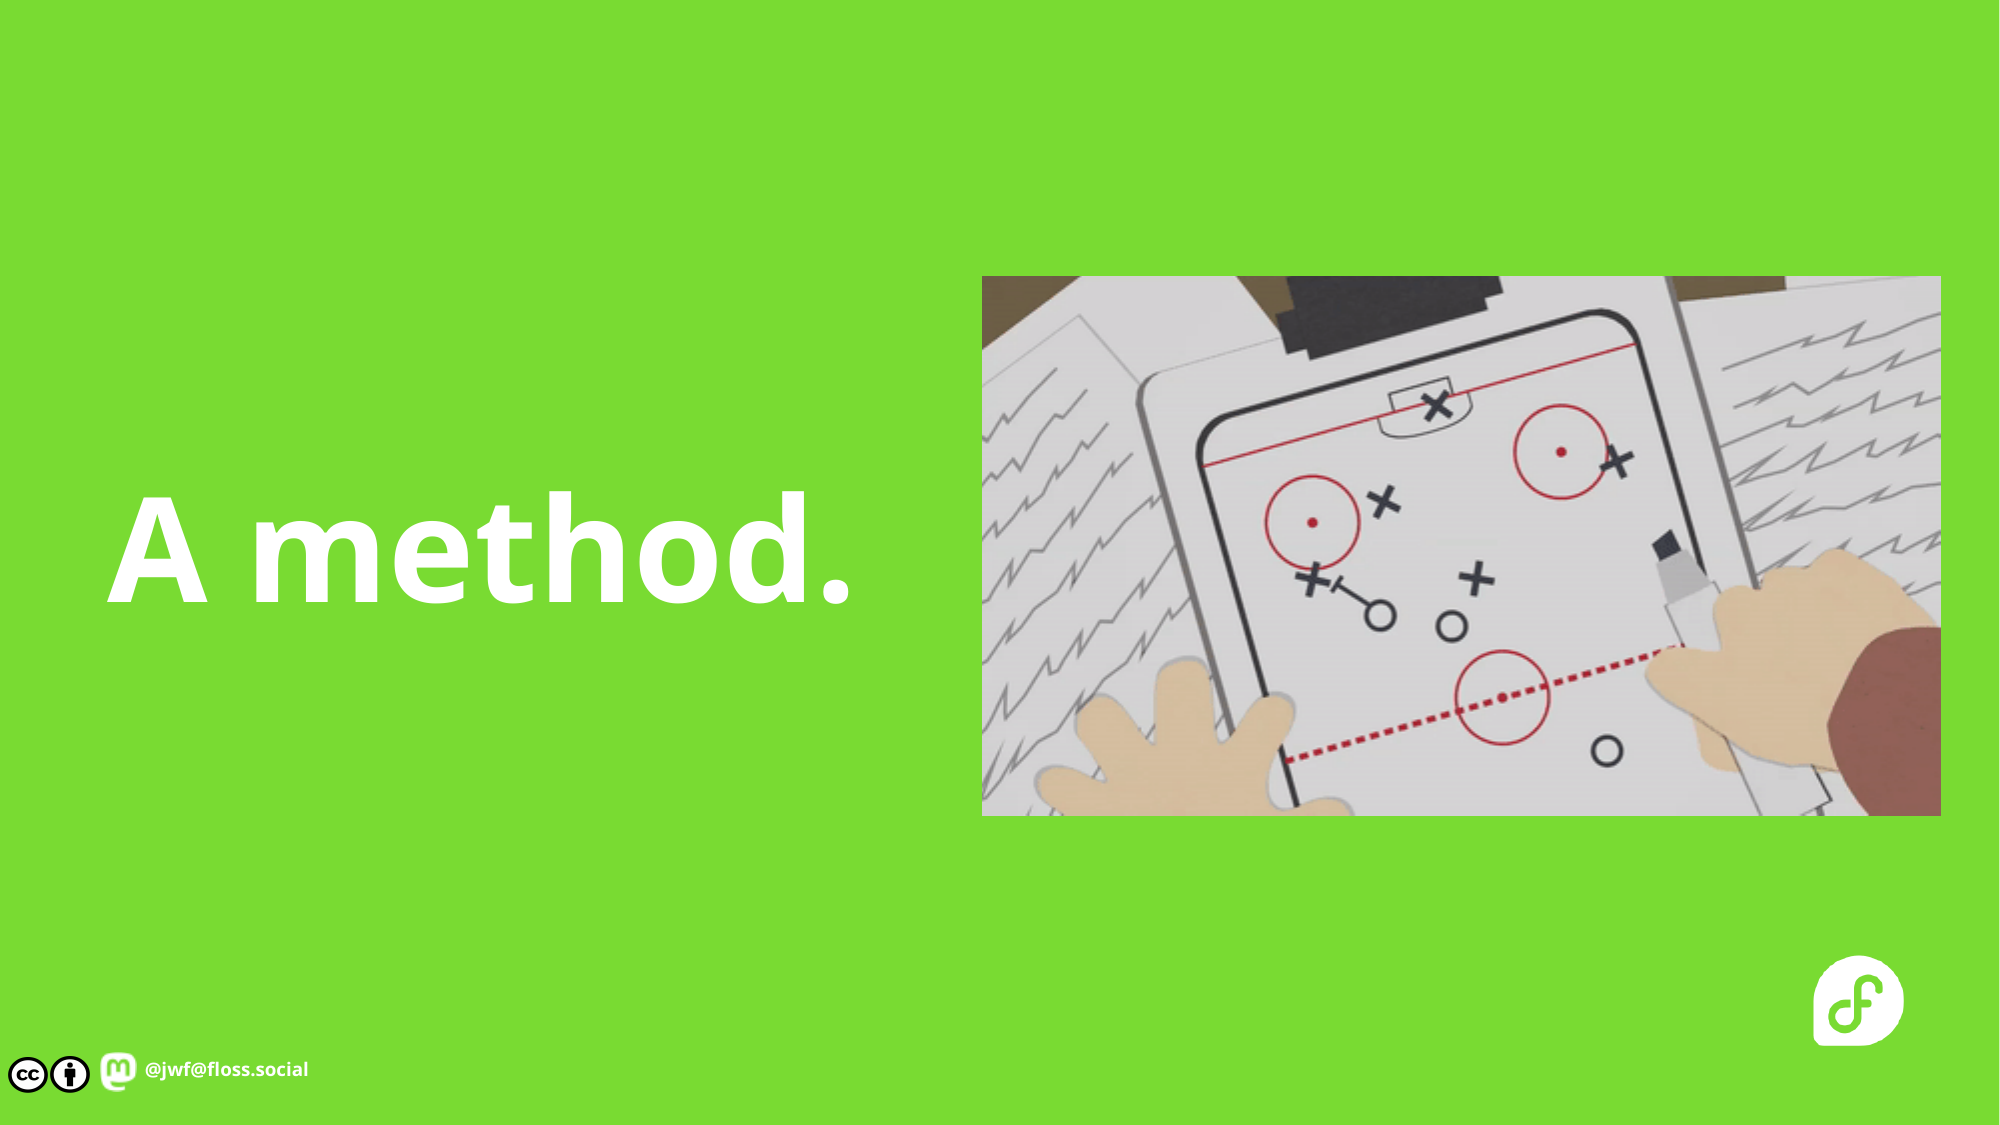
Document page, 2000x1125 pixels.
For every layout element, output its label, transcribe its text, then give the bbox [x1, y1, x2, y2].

picture [982, 276, 1941, 816]
list @jwf@floss.social [135, 1047, 319, 1084]
title A method. [107, 98, 1500, 994]
picture [50, 1056, 90, 1093]
picture [8, 1057, 48, 1093]
picture [1813, 955, 1904, 1046]
picture [100, 1052, 137, 1092]
